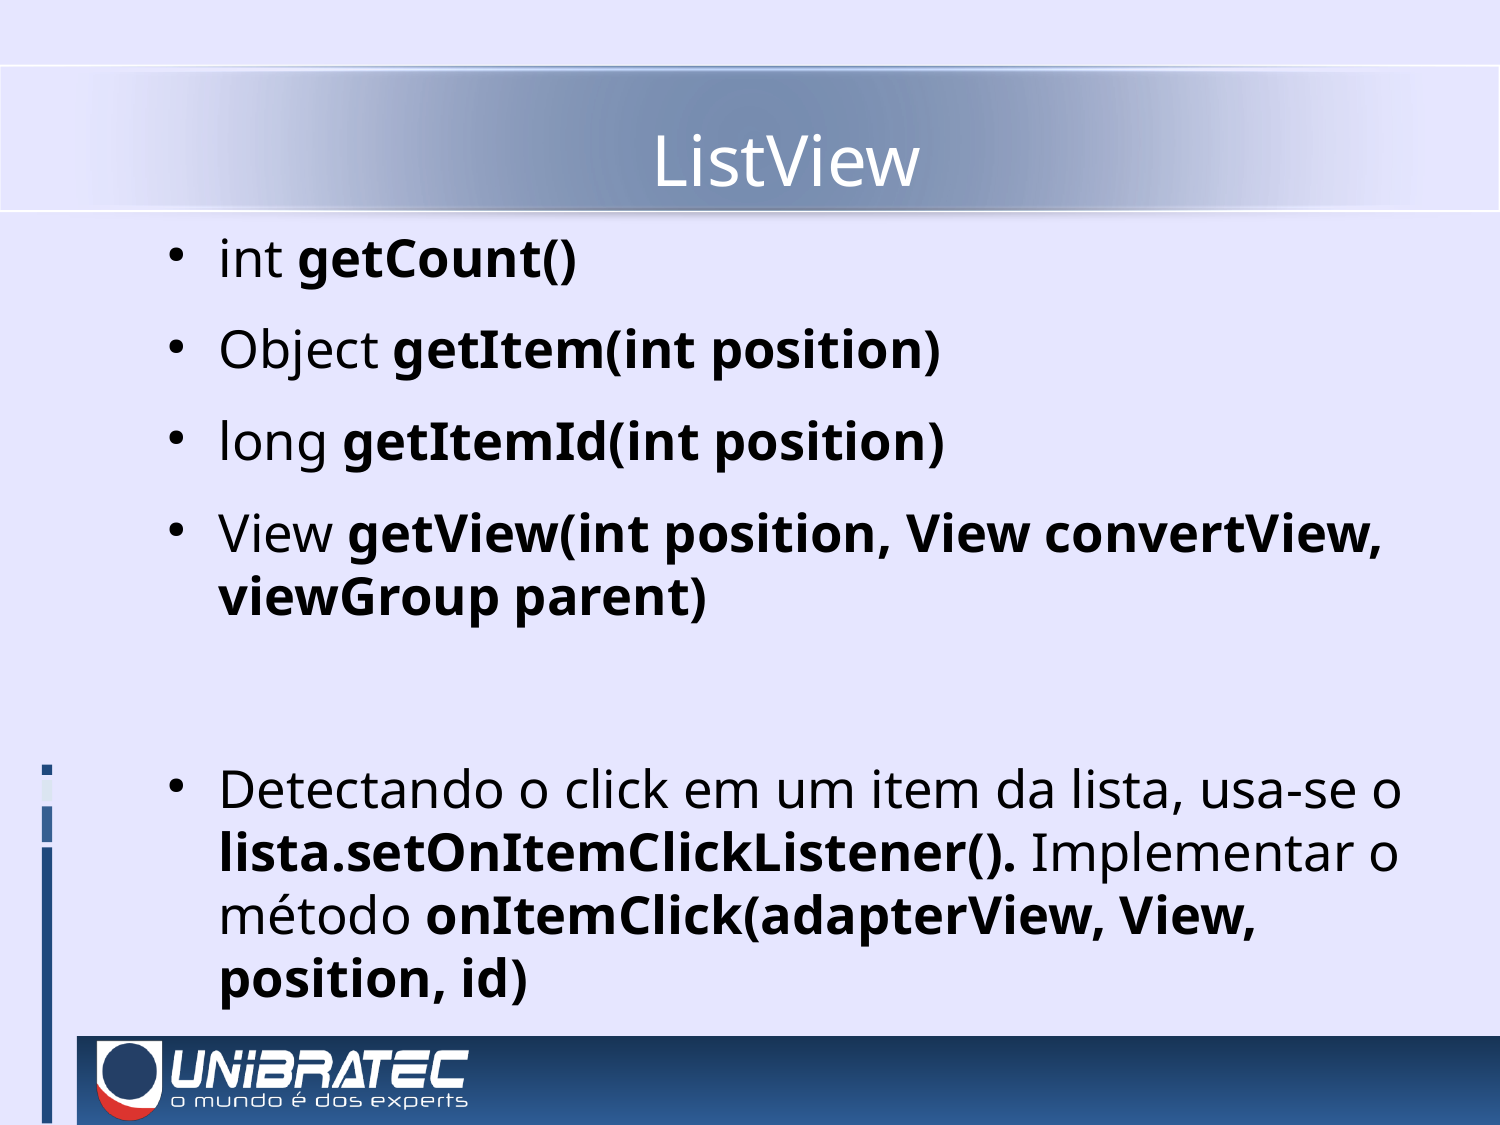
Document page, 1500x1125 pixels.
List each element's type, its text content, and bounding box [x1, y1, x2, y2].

picture [0, 58, 1500, 227]
list int getCount() Object getItem(int position) long getItemId(int position) View getView(int position, View convertView, viewGroup parent) Detectando o click em um item da lista, usa-se o lista.setOnItemClickListener(). Implementar o método onItemClick(adapterView, View, position, id) [150, 224, 1441, 1016]
picture [96, 1040, 469, 1121]
title ListView [150, 84, 1424, 224]
